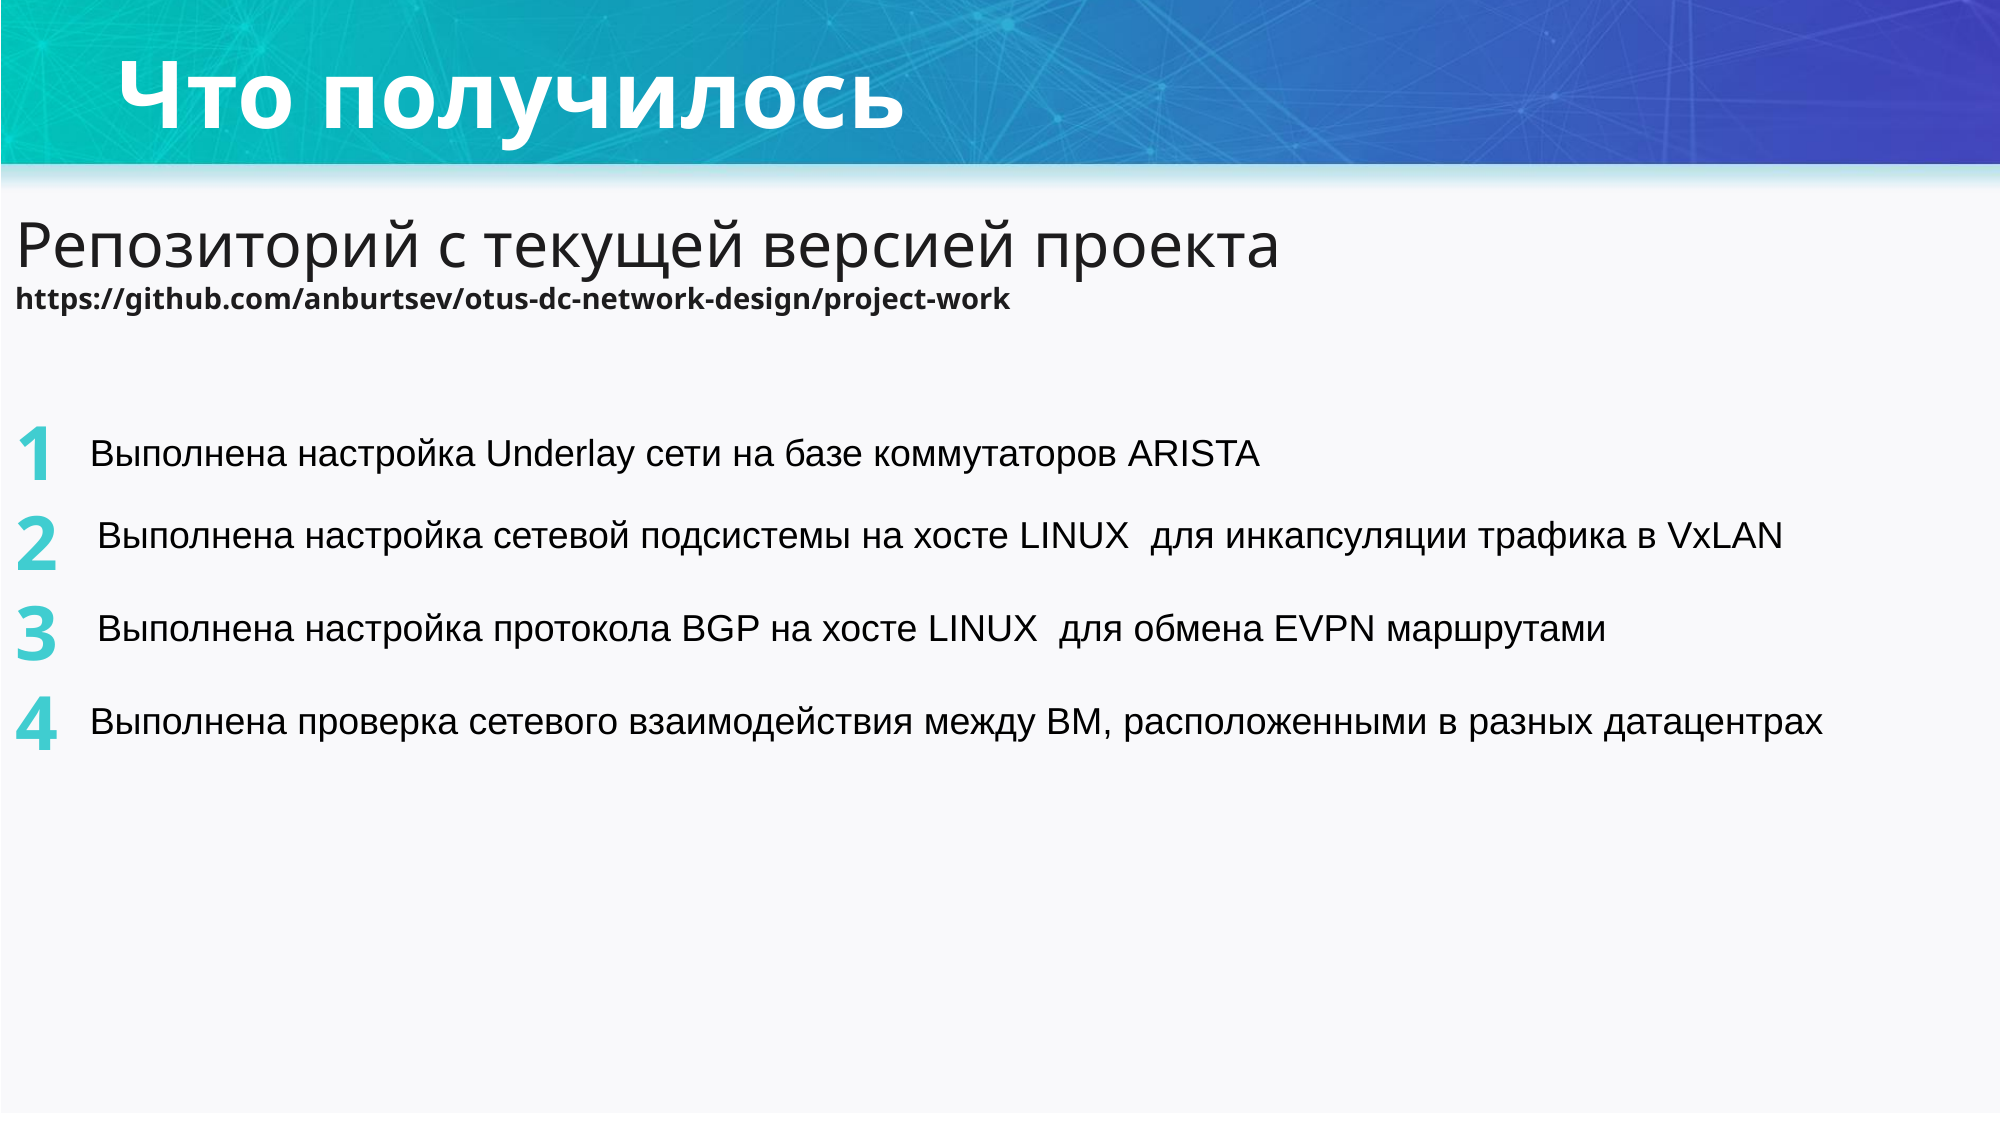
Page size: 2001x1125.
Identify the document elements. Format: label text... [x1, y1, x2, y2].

picture [1, 0, 2000, 190]
text_box Выполнена настройка сетевой подсистемы на хосте LINUX для инкапсуляции трафика в VxLAN [82, 507, 1801, 565]
text_box Выполнена настройка Underlay сети на базе коммутаторов ARISTA [75, 424, 1276, 482]
text_box Выполнена настройка протокола BGP на хосте LINUX для обмена EVPN маршрутами [82, 600, 1634, 657]
text_box Что получилось [117, 57, 1882, 140]
text_box Выполнена проверка сетевого взаимодействия между ВМ, расположенными в разных датацентрах [75, 693, 1840, 751]
text_box Репозиторий с текущей версией проекта https://github.com/anburtsev/otus-dc-network-design/project-work 1 2 3 4 [0, 190, 2000, 1113]
